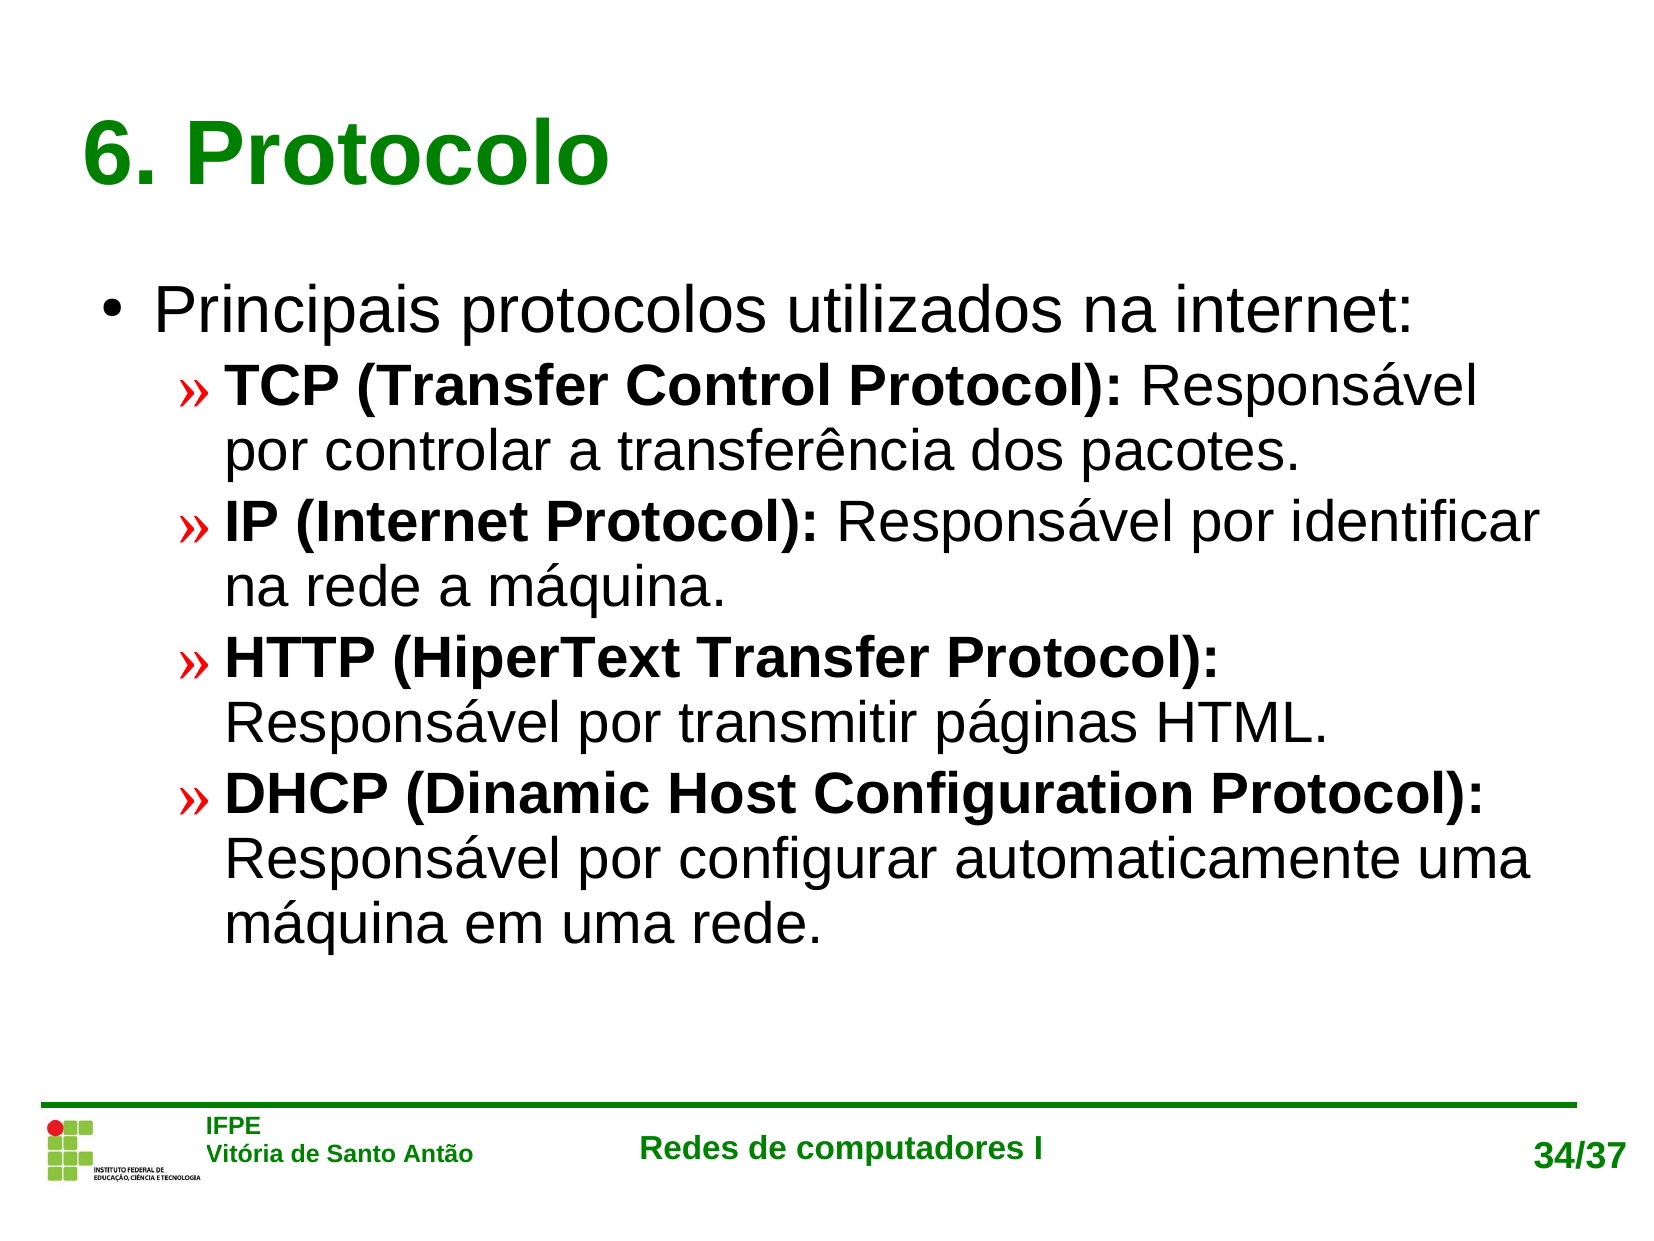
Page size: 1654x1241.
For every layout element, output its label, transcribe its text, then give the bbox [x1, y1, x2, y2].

list Principais protocolos utilizados na internet: TCP (Transfer Control Protocol): Responsável por controlar a transferência dos pacotes. IP (Internet Protocol): Responsável por identificar na rede a máquina. HTTP (HiperText Transfer Protocol): Responsável por transmitir páginas HTML. DHCP (Dinamic Host Configuration Protocol): Responsável por configurar automaticamente uma máquina em uma rede. [82, 272, 1571, 1091]
picture [39, 1111, 207, 1191]
title 6. Protocolo [82, 49, 1571, 257]
